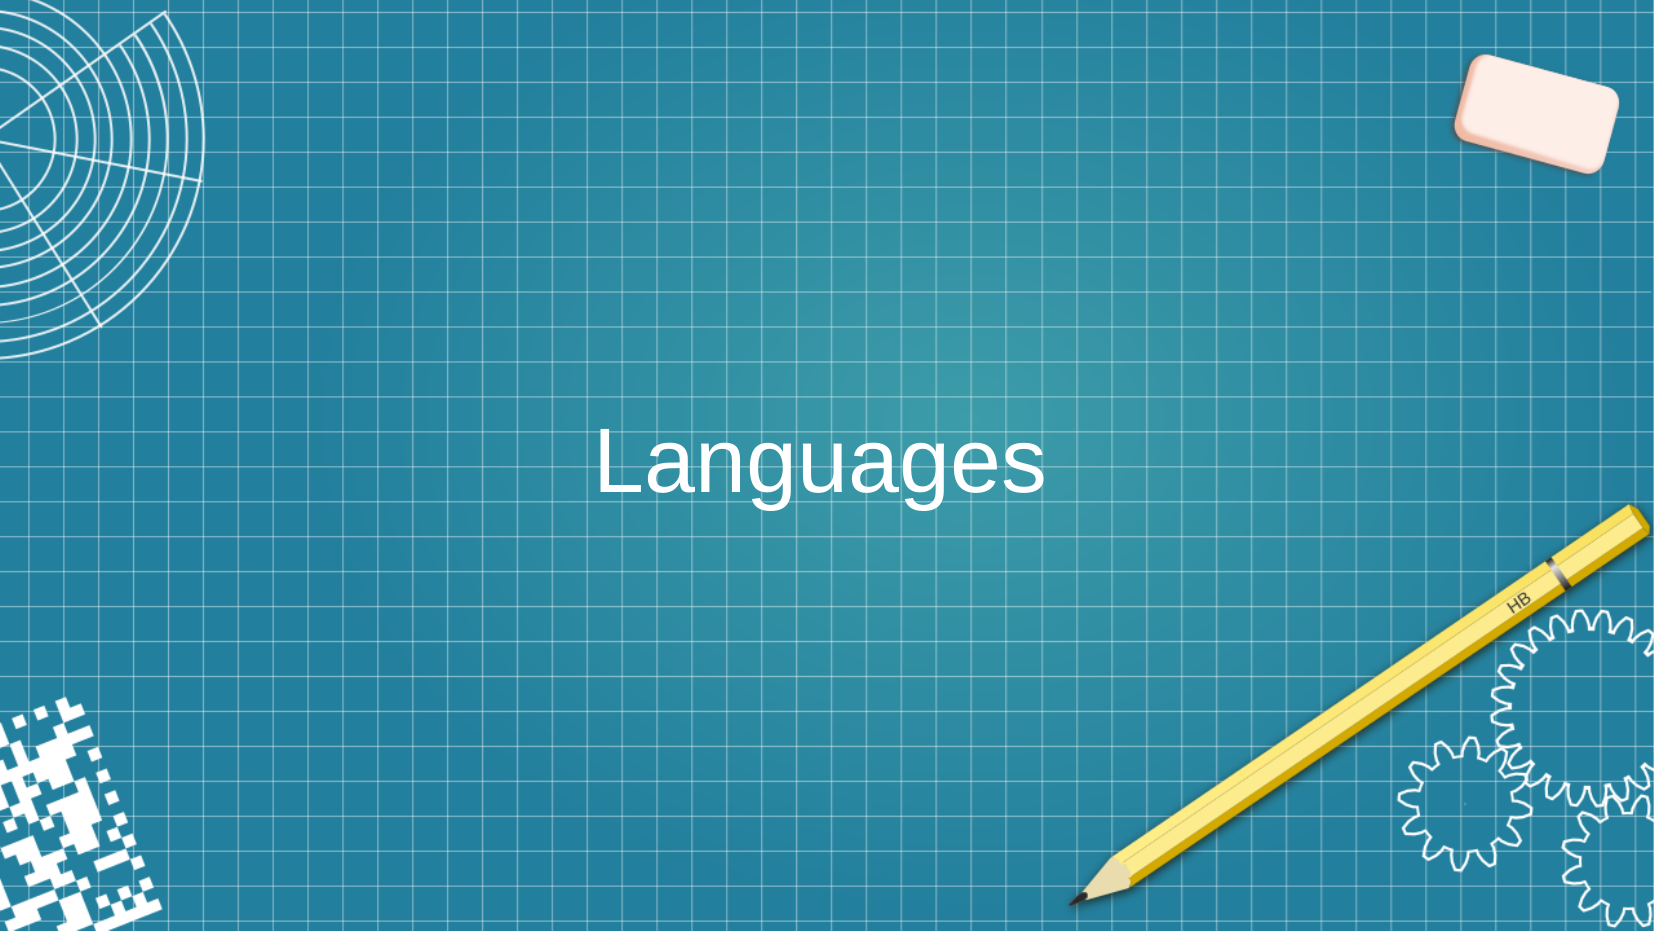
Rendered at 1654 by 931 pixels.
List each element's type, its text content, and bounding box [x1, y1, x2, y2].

title Languages [76, 354, 1565, 567]
picture [0, 0, 1654, 931]
